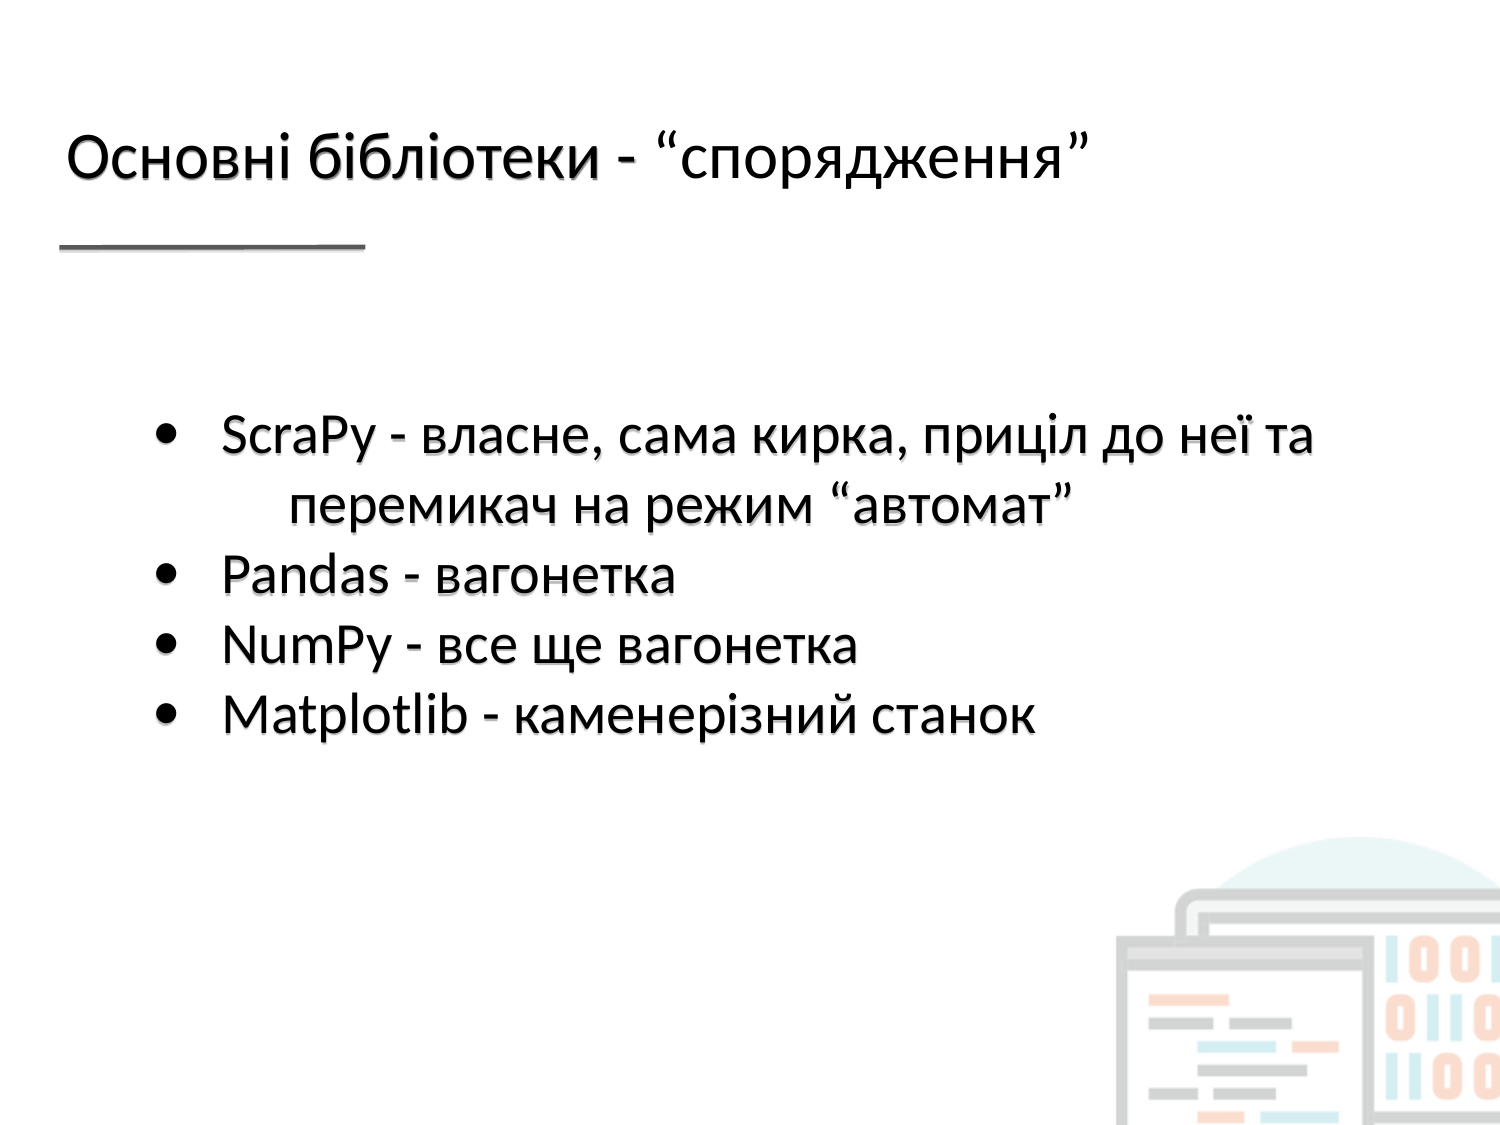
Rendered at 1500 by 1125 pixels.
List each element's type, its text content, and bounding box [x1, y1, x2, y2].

text_box Основні бібліотеки - “спорядження” [51, 97, 1449, 223]
text_box ScraPy - власне, сама кирка, приціл до неї та перемикач на режим “автомат” Pandas - вагонетка NumPy - все ще вагонетка Matplotlib - каменерізний станок [123, 380, 1398, 1084]
picture [1046, 837, 1500, 1125]
